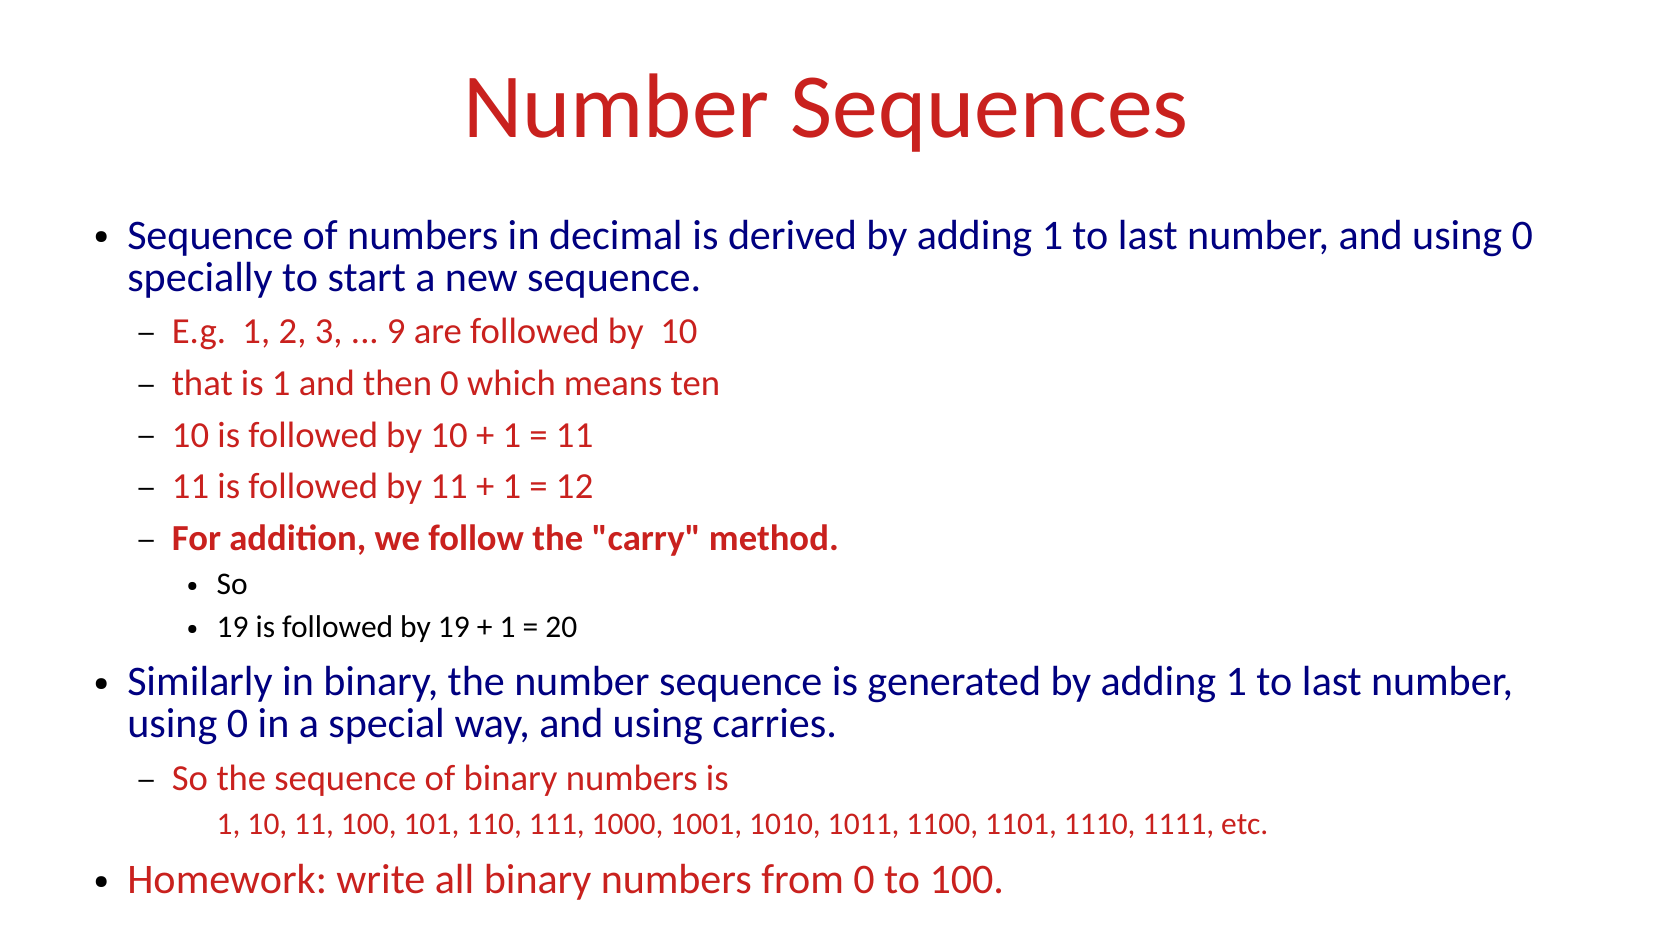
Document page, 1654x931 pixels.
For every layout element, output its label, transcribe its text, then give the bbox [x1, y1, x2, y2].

list Sequence of numbers in decimal is derived by adding 1 to last number, and using 0 specially to start a new sequence. E.g. 1, 2, 3, ... 9 are followed by 10 that is 1 and then 0 which means ten 10 is followed by 10 + 1 = 11 11 is followed by 11 + 1 = 12 For addition, we follow the "carry" method. So 19 is followed by 19 + 1 = 20 Similarly in binary, the number sequence is generated by adding 1 to last number, using 0 in a special way, and using carries. So the sequence of binary numbers is 1, 10, 11, 100, 101, 110, 111, 1000, 1001, 1010, 1011, 1100, 1101, 1110, 1111, etc. Homework: write all binary numbers from 0 to 100. [82, 217, 1607, 910]
title Number Sequences [82, 37, 1571, 193]
